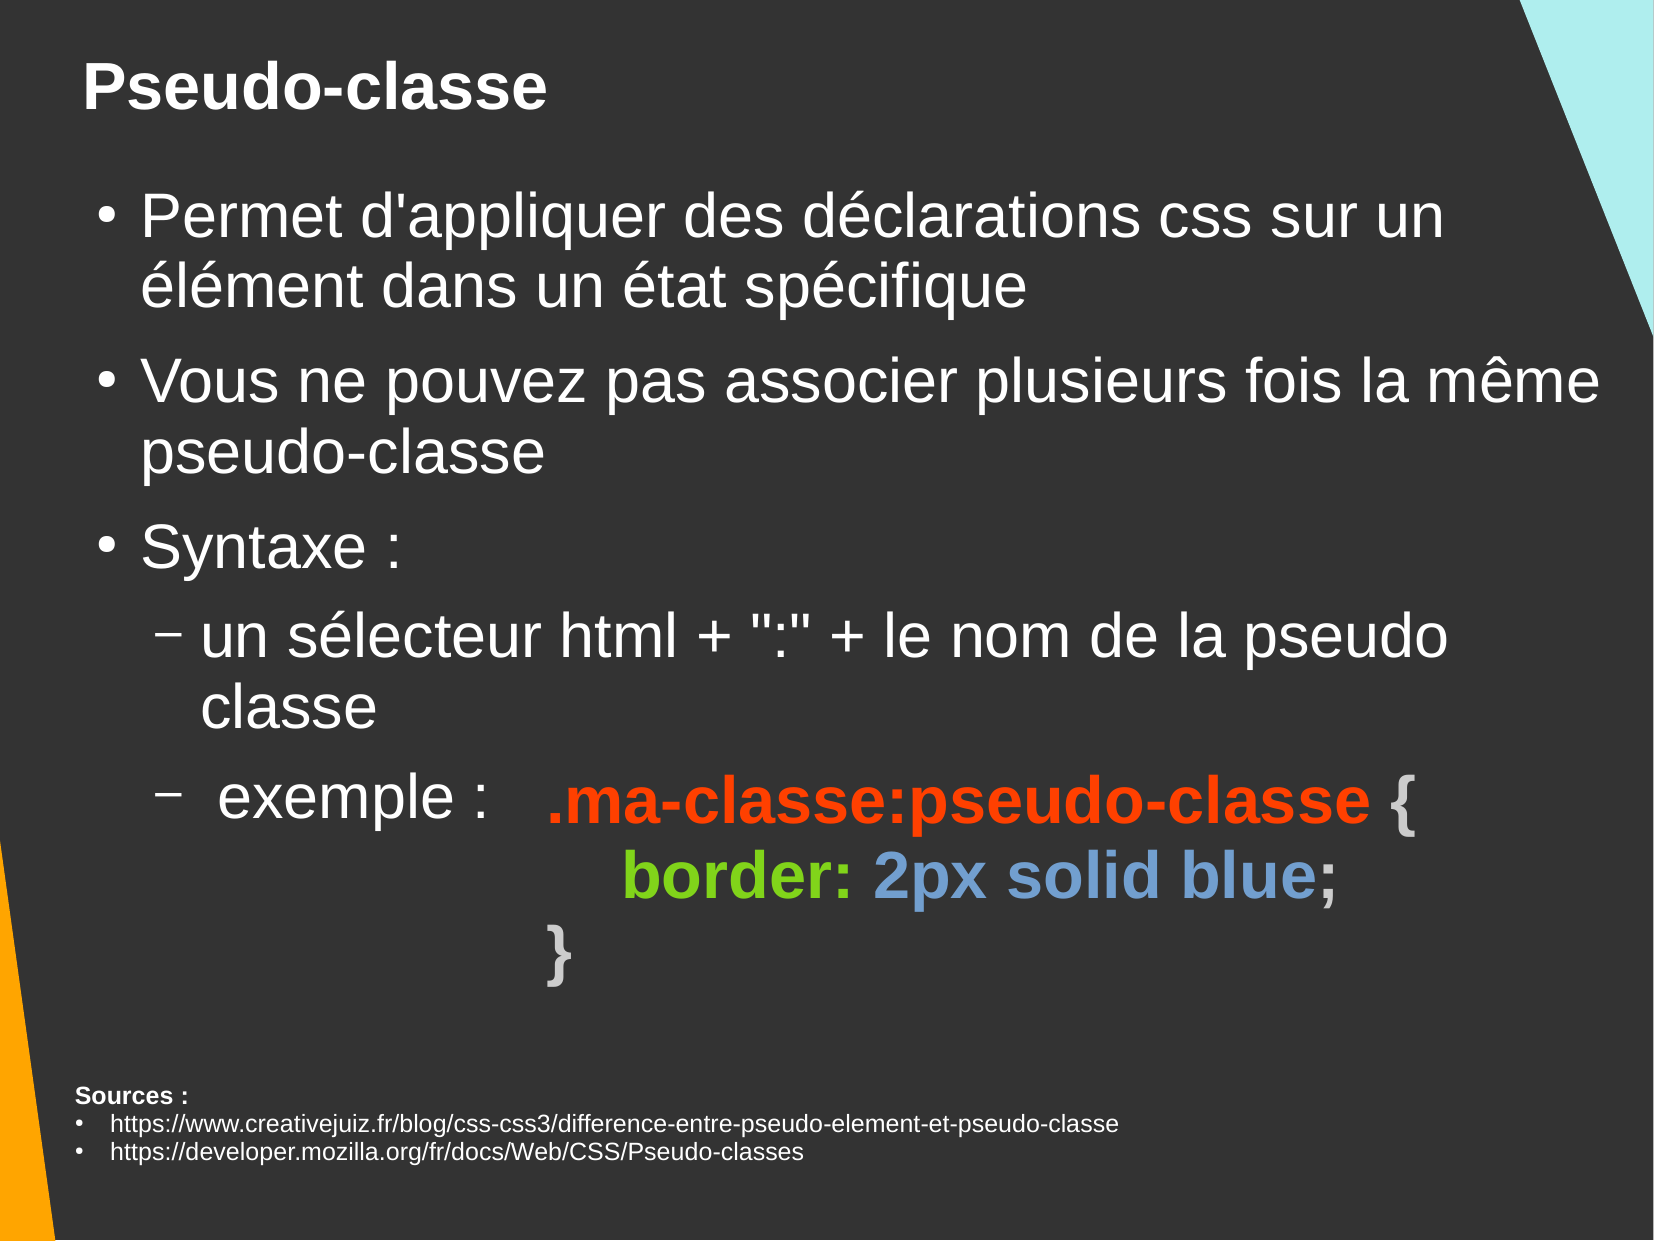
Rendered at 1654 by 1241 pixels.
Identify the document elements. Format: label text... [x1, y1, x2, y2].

text_box [1519, 0, 1654, 339]
text_box Sources : https://www.creativejuiz.fr/blog/css-css3/difference-entre-pseudo-element-et-pseudo-classe https://developer.mozilla.org/fr/docs/Web/CSS/Pseudo-classes [60, 1074, 1546, 1241]
text_box [0, 840, 56, 1241]
title Pseudo-classe [82, 49, 1571, 152]
list Permet d'appliquer des déclarations css sur un élément dans un état spécifique Vous ne pouvez pas associer plusieurs fois la même pseudo-classe Syntaxe : un sélecteur html + ":" + le nom de la pseudo classe exemple : [80, 180, 1605, 839]
text_box .ma-classe:pseudo-classe { border: 2px solid blue; } [531, 755, 1501, 1004]
